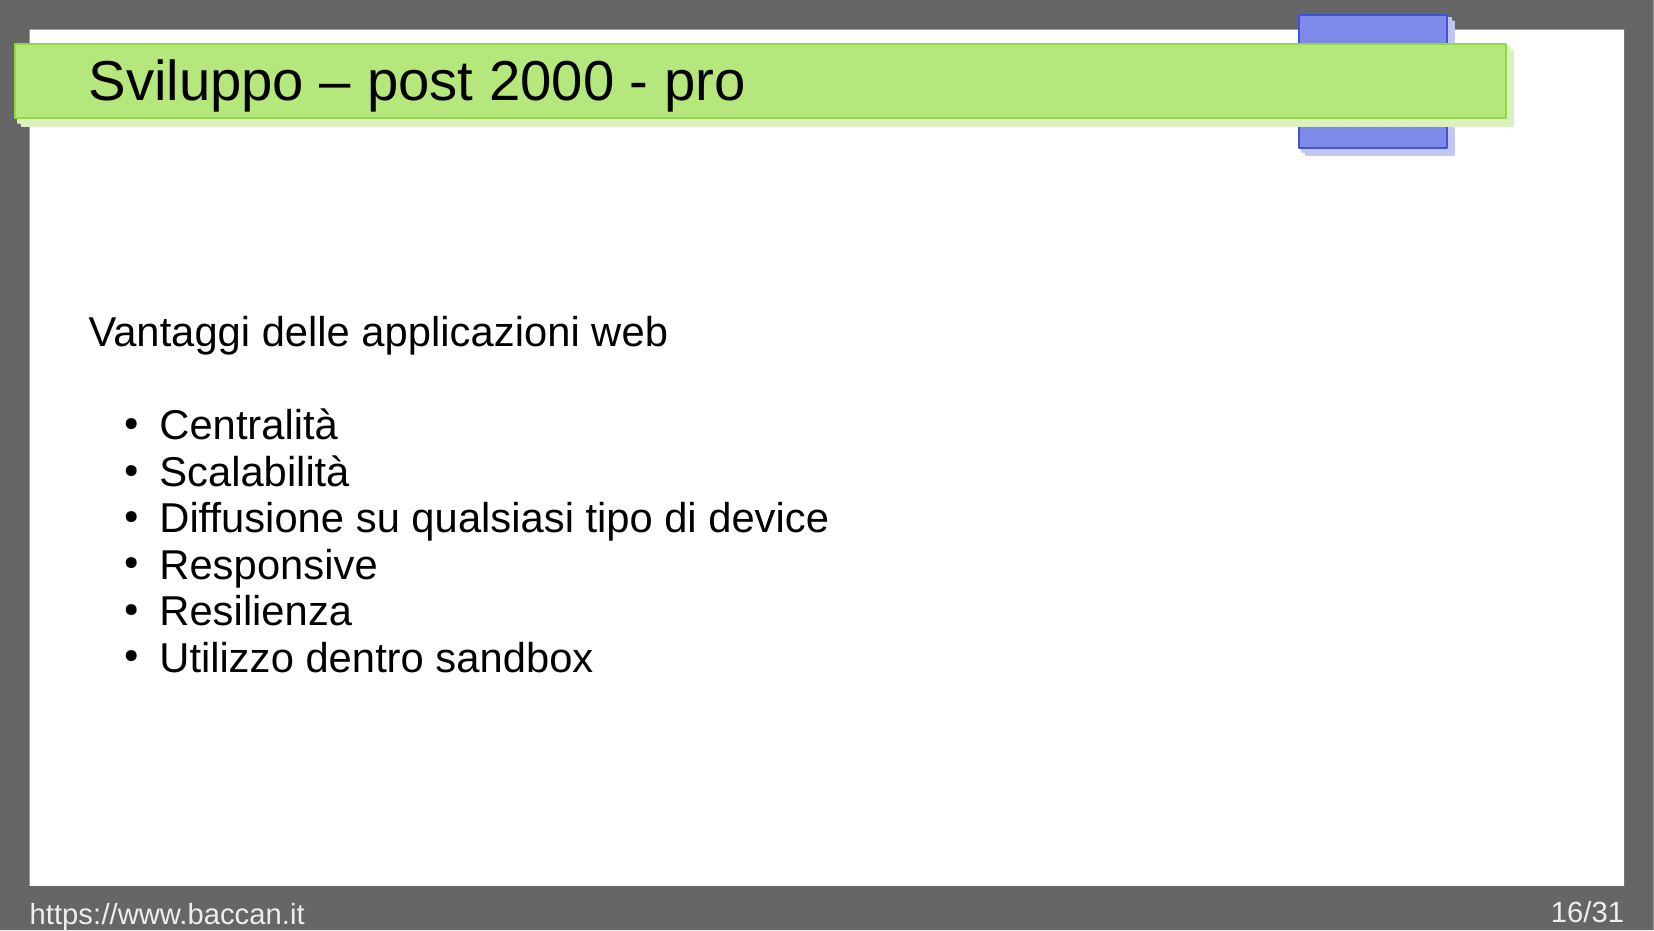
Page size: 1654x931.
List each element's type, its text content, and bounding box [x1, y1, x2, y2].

title Sviluppo – post 2000 - pro [88, 44, 1506, 119]
text_box Vantaggi delle applicazioni web Centralità Scalabilità Diffusione su qualsiasi tipo di device Responsive Resilienza Utilizzo dentro sandbox [88, 169, 1565, 821]
